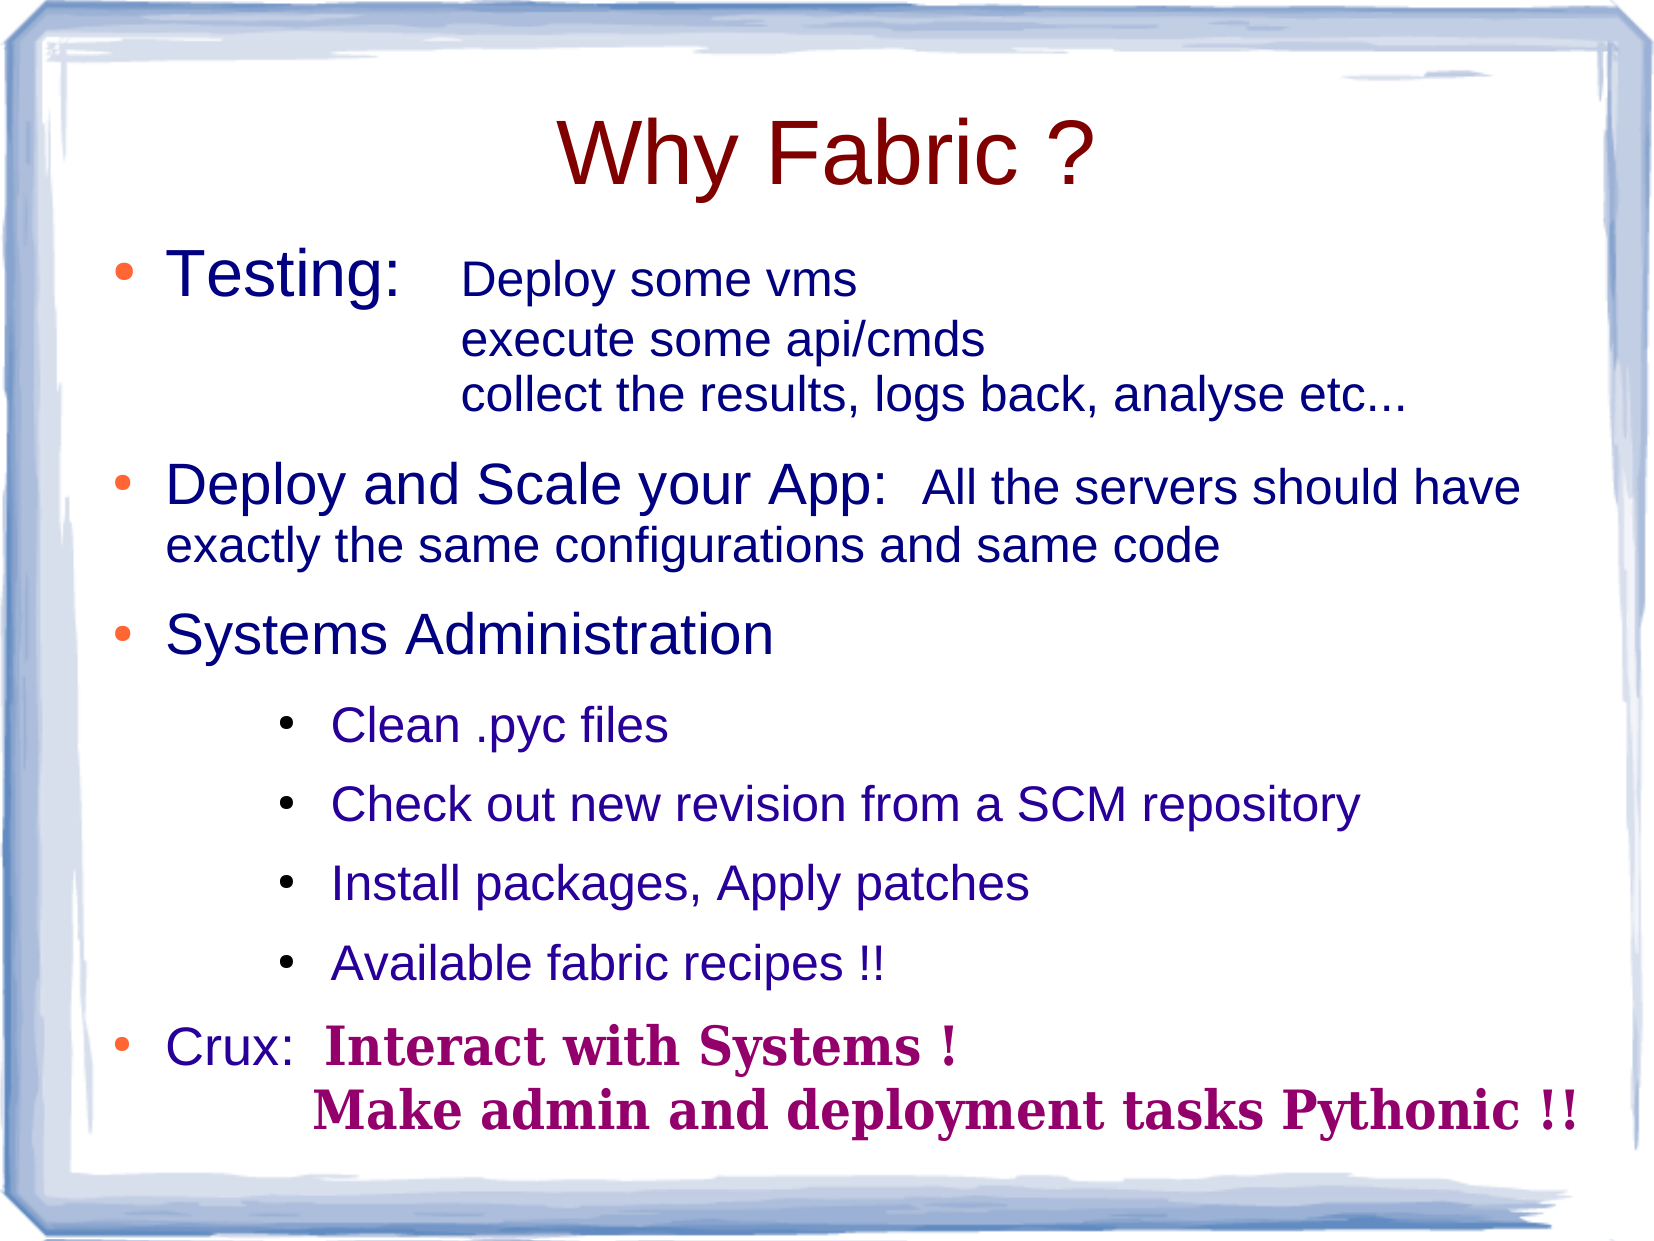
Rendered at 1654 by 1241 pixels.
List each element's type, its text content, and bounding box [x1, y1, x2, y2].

list Testing: Deploy some vms execute some api/cmds collect the results, logs back, analyse etc... Deploy and Scale your App: All the servers should have exactly the same configurations and same code Systems Administration Clean .pyc files Check out new revision from a SCM repository Install packages, Apply patches Available fabric recipes !! Crux: Interact with Systems ! Make admin and deployment tasks Pythonic !! [94, 236, 1619, 1146]
picture [0, 0, 1654, 1241]
title Why Fabric ? [82, 49, 1571, 257]
